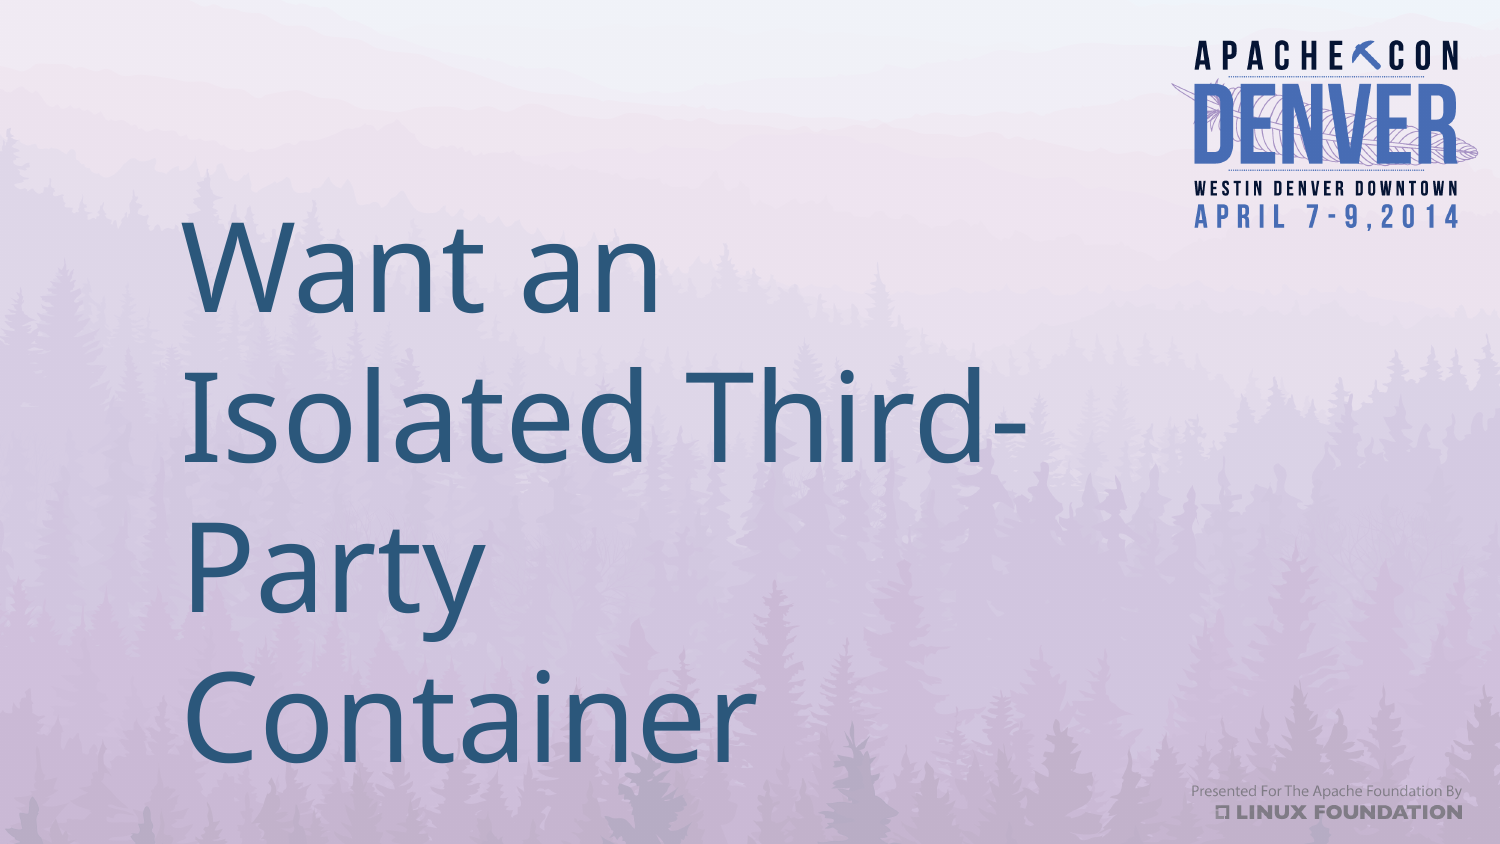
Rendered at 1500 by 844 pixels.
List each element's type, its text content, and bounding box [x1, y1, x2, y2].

picture [0, 0, 1500, 844]
text_box Want an Isolated Third-Party Container [165, 180, 1111, 631]
